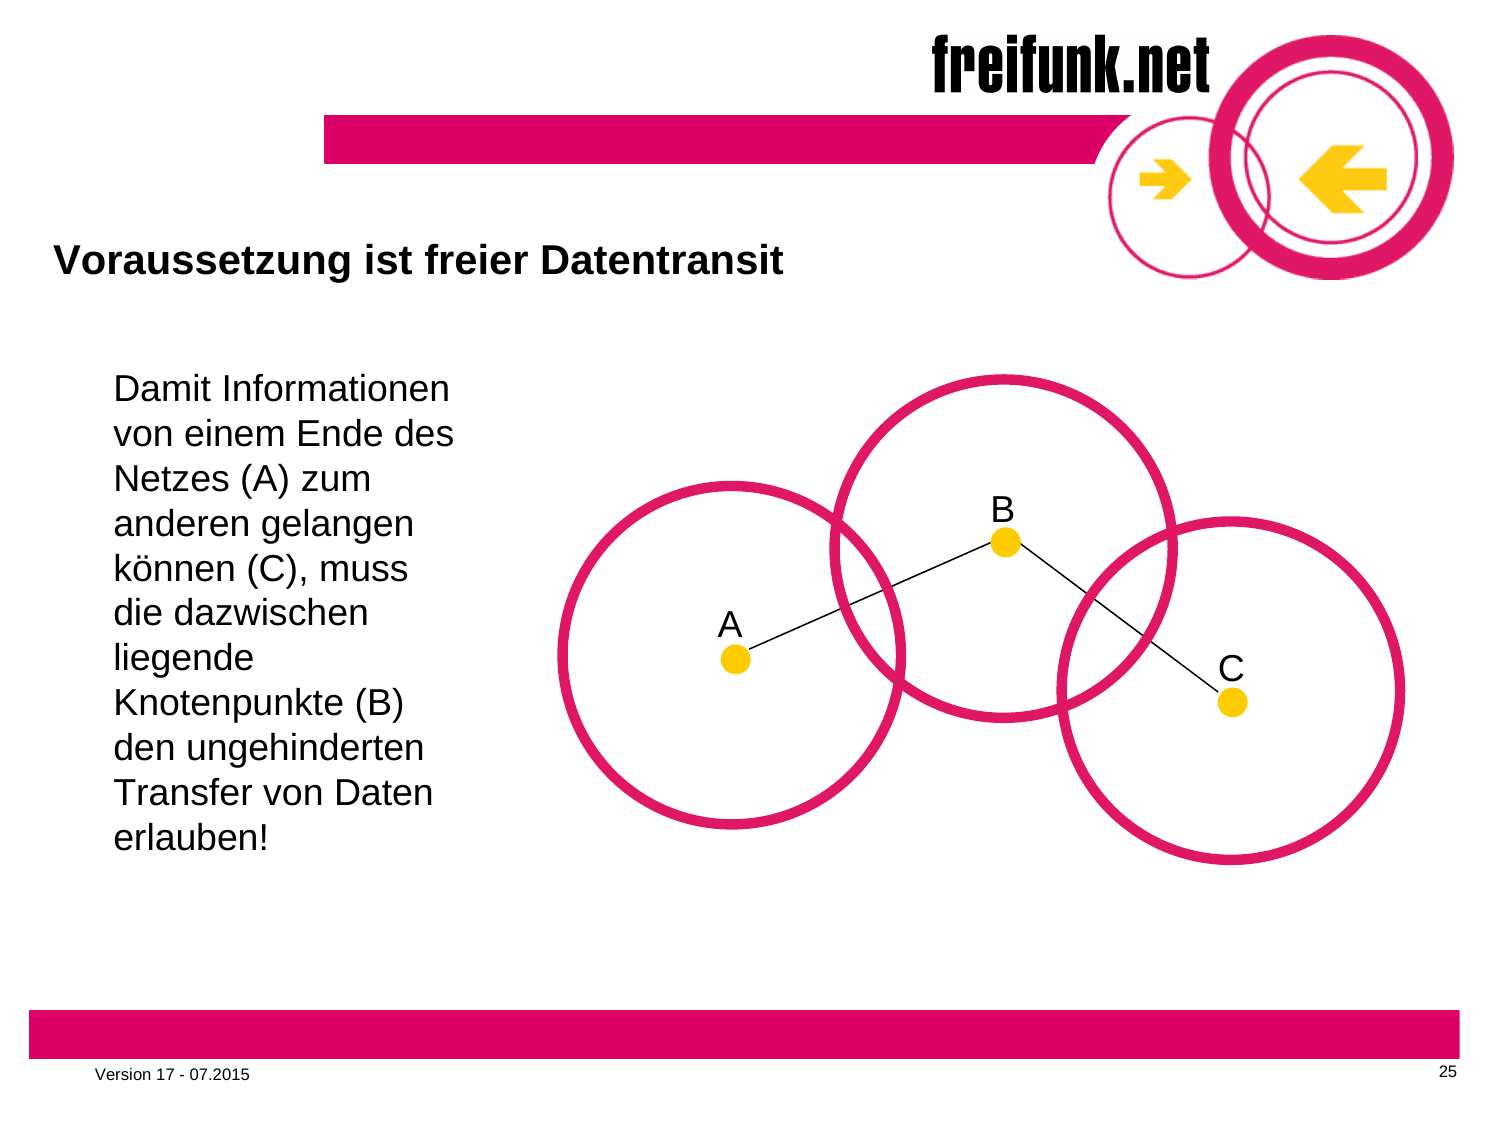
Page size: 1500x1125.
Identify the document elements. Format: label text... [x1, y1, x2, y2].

text_box [720, 654, 751, 675]
text_box [1217, 698, 1248, 718]
text_box A [702, 576, 756, 654]
text_box Voraussetzung ist freier Datentransit [53, 233, 1046, 313]
text_box [990, 538, 1021, 558]
text_box Damit Informationen von einem Ende des Netzes (A) zum anderen gelangen können (C), muss die dazwischen liegende Knotenpunkte (B) den ungehinderten Transfer von Daten erlauben! [113, 364, 477, 1003]
text_box B [975, 461, 1029, 538]
text_box C [1203, 620, 1256, 698]
picture [932, 34, 1454, 280]
